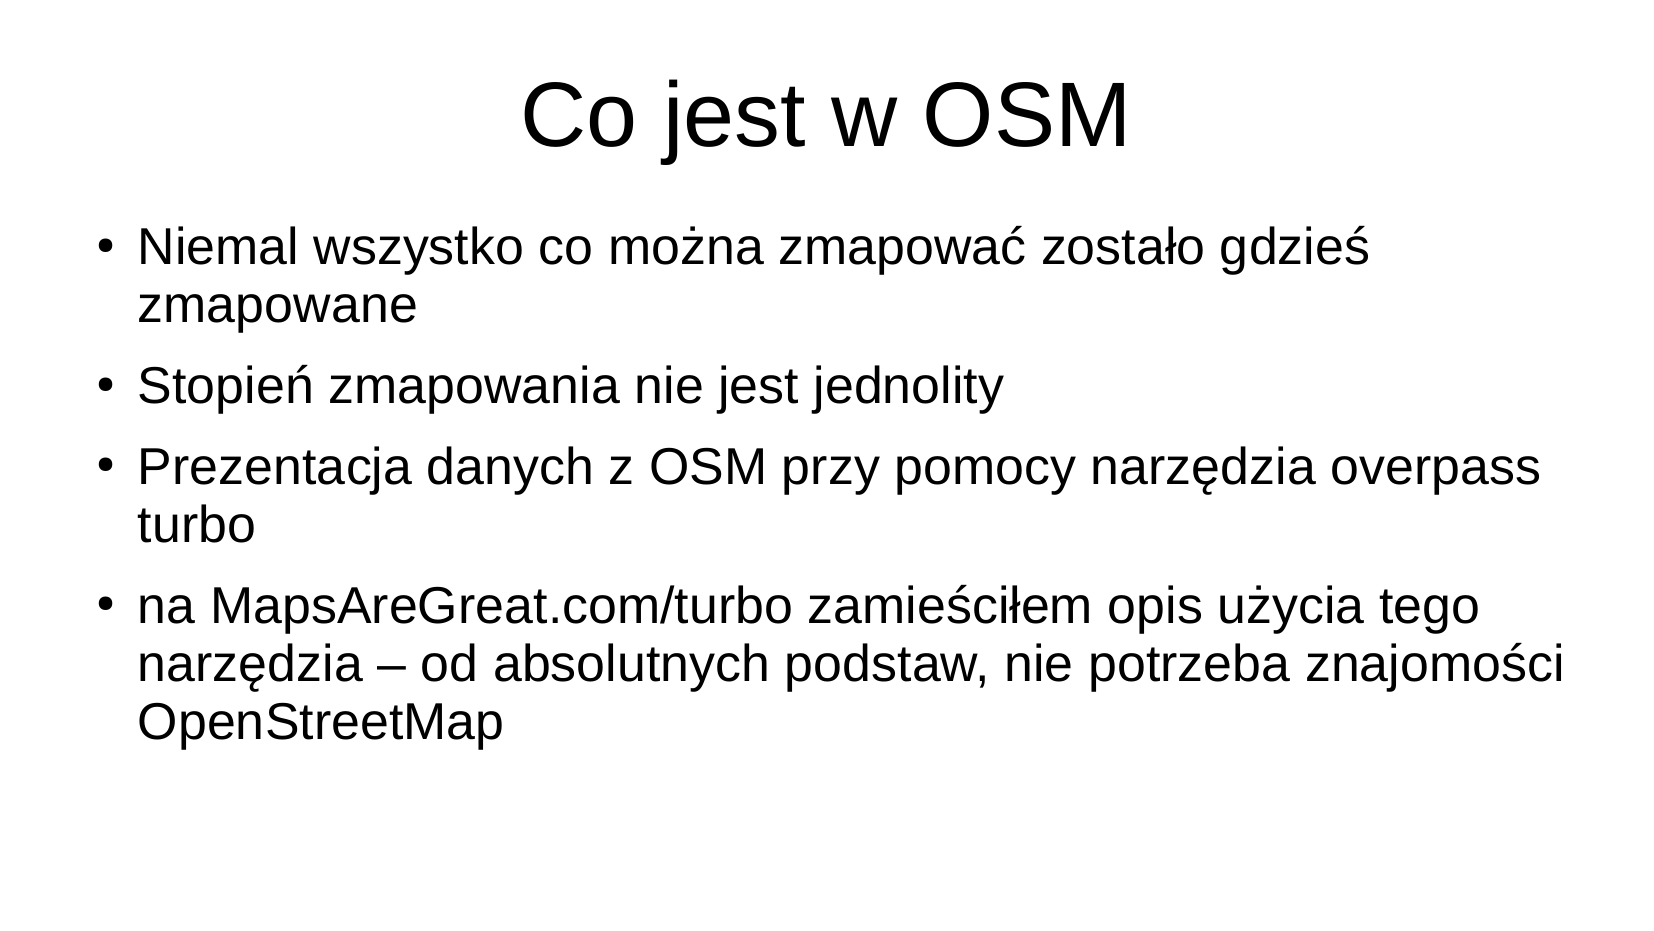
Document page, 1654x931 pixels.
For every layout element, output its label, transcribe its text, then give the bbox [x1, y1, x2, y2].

title Co jest w OSM [82, 37, 1571, 193]
list Niemal wszystko co można zmapować zostało gdzieś zmapowane Stopień zmapowania nie jest jednolity Prezentacja danych z OSM przy pomocy narzędzia overpass turbo na MapsAreGreat.com/turbo zamieściłem opis użycia tego narzędzia – od absolutnych podstaw, nie potrzeba znajomości OpenStreetMap [82, 217, 1571, 757]
